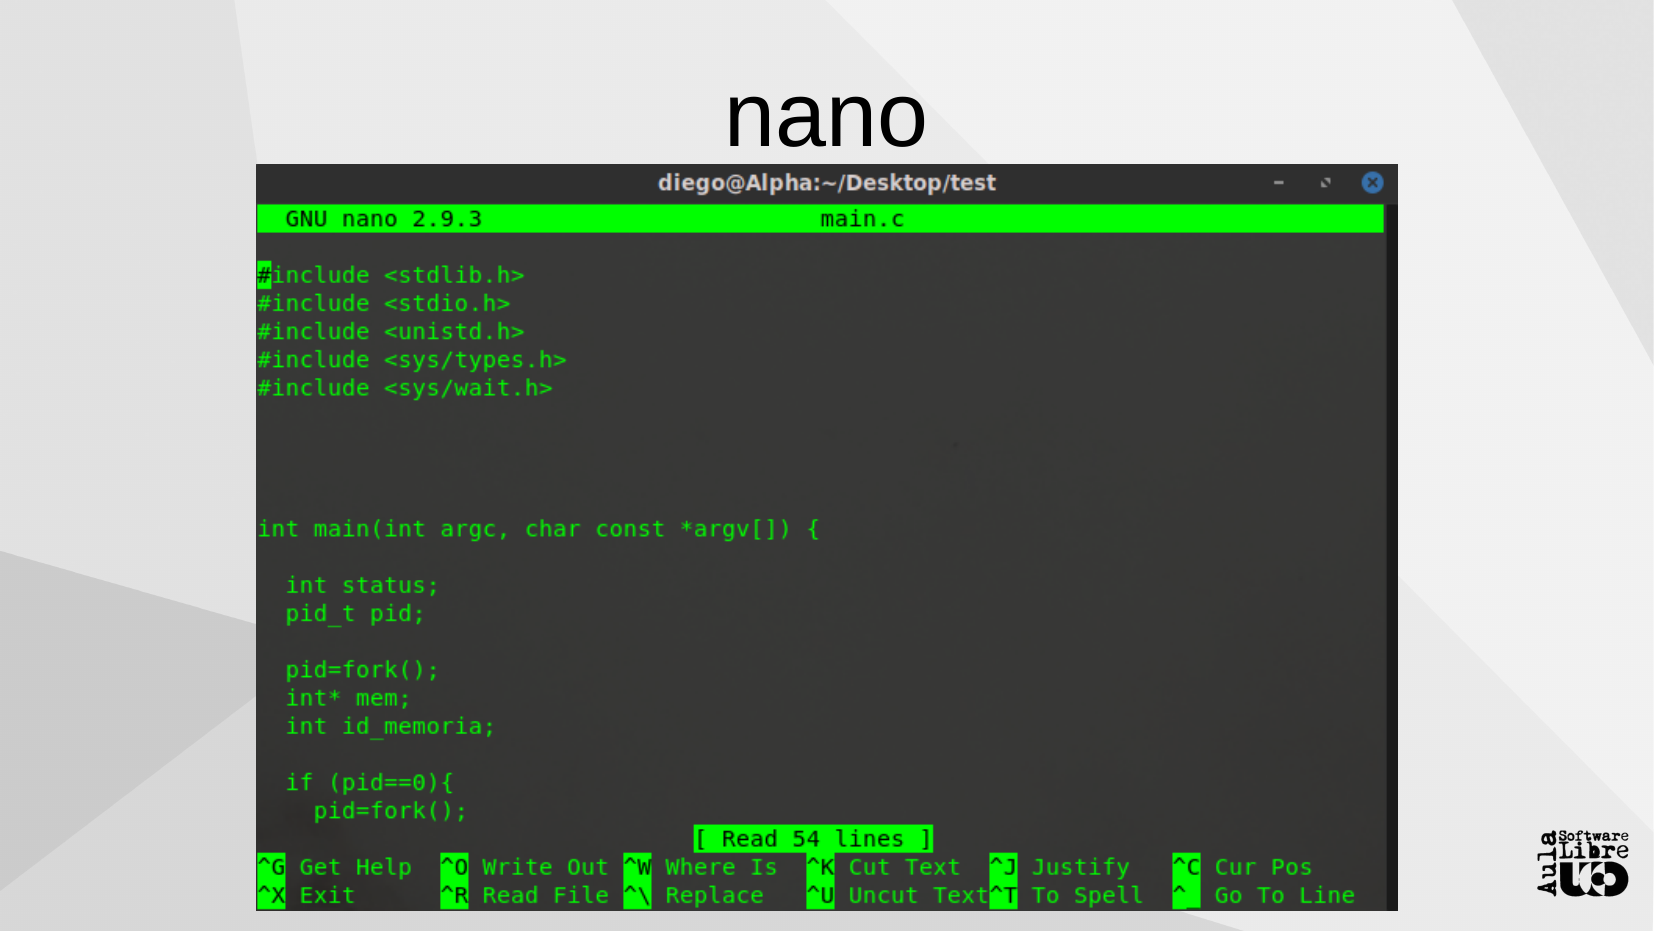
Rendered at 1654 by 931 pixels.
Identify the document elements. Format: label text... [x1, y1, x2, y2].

title nano [82, 37, 1571, 193]
picture [0, 0, 1654, 931]
